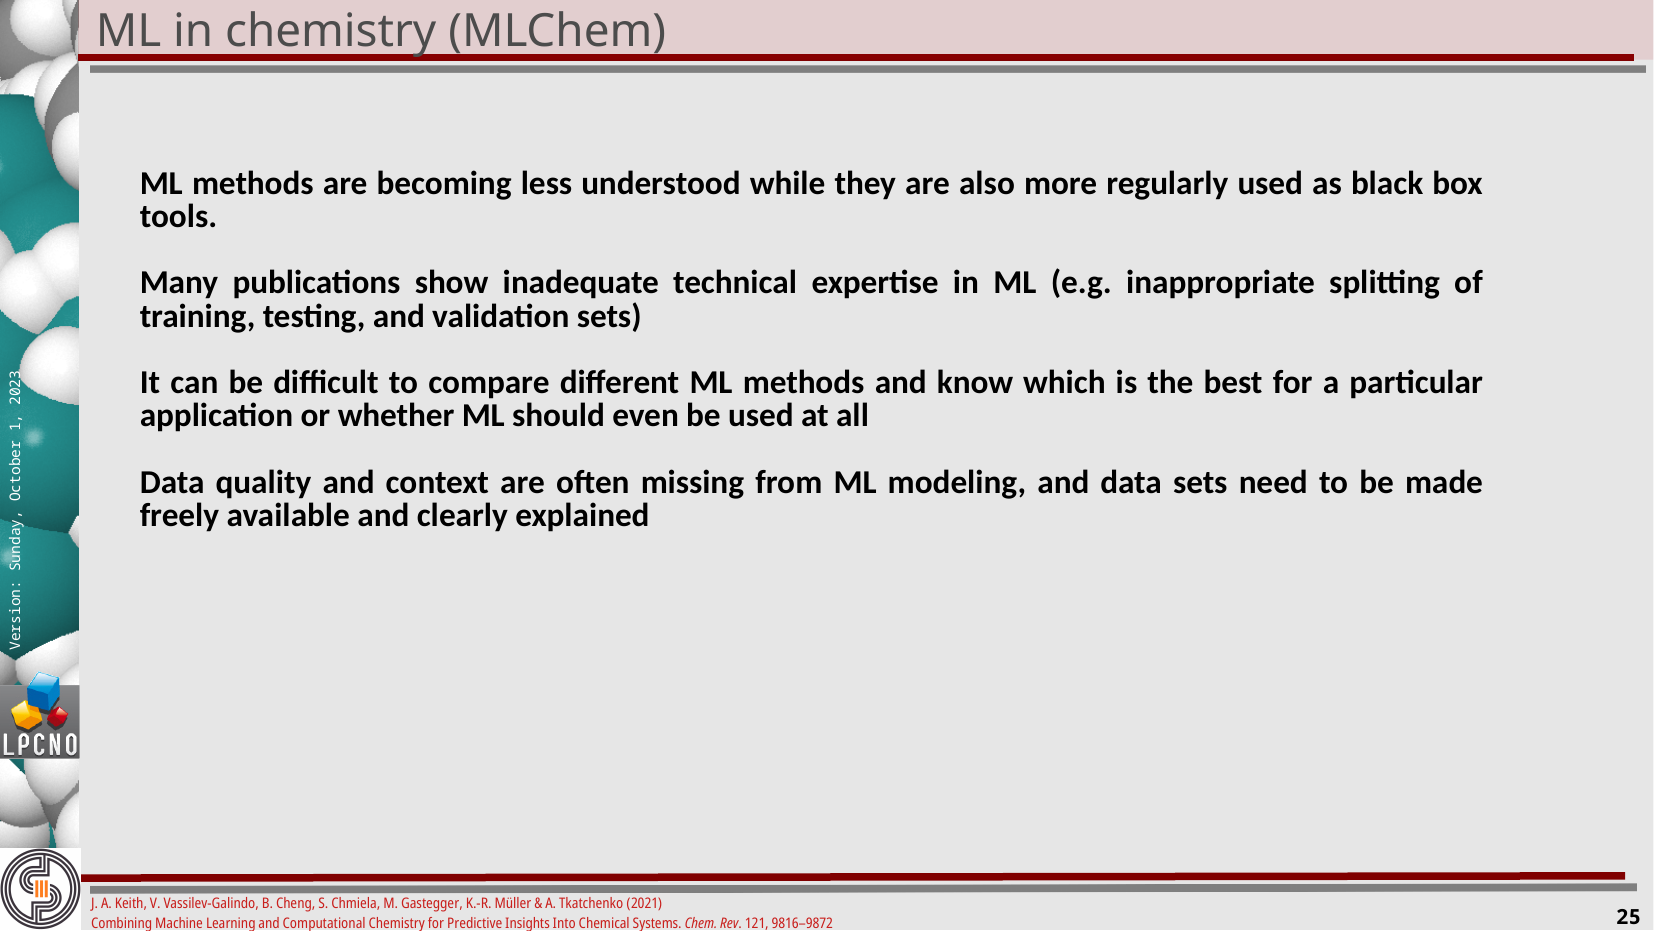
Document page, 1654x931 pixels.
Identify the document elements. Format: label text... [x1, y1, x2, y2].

title ML in chemistry (MLChem) [78, 0, 1654, 58]
text_box J. A. Keith, V. Vassilev-Galindo, B. Cheng, S. Chmiela, M. Gastegger, K.-R. Müller & A. Tkatchenko (2021) Combining Machine Learning and Computational Chemistry for Predictive Insights Into Chemical Systems. Chem. Rev. 121, 9816–9872 [90, 893, 865, 931]
picture [0, 0, 81, 930]
text_box ML methods are becoming less understood while they are also more regularly used as black box tools. Many publications show inadequate technical expertise in ML (e.g. inappropriate splitting of training, testing, and validation sets) It can be difficult to compare different ML methods and know which is the best for a particular application or whether ML should even be used at all Data quality and context are often missing from ML modeling, and data sets need to be made freely available and clearly explained [125, 161, 1501, 643]
